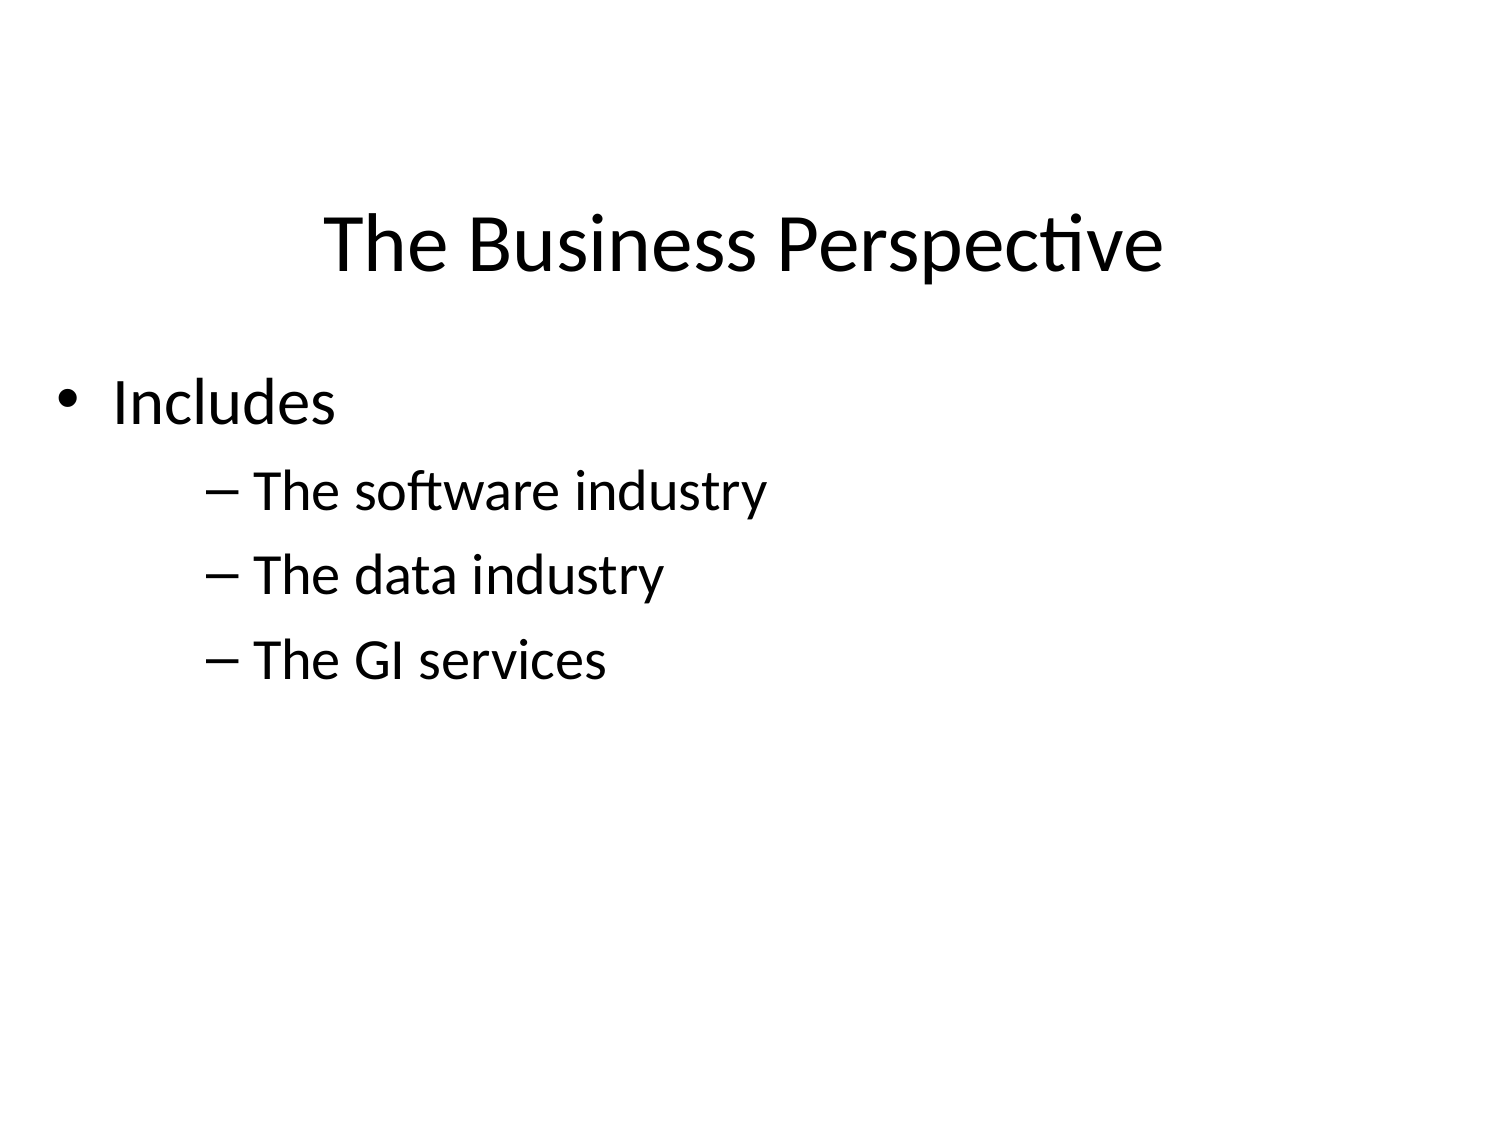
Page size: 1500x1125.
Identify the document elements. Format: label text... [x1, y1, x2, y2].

title The Business Perspective [17, 173, 1471, 303]
list Includes The software industry The data industry The GI services [41, 349, 1436, 1095]
